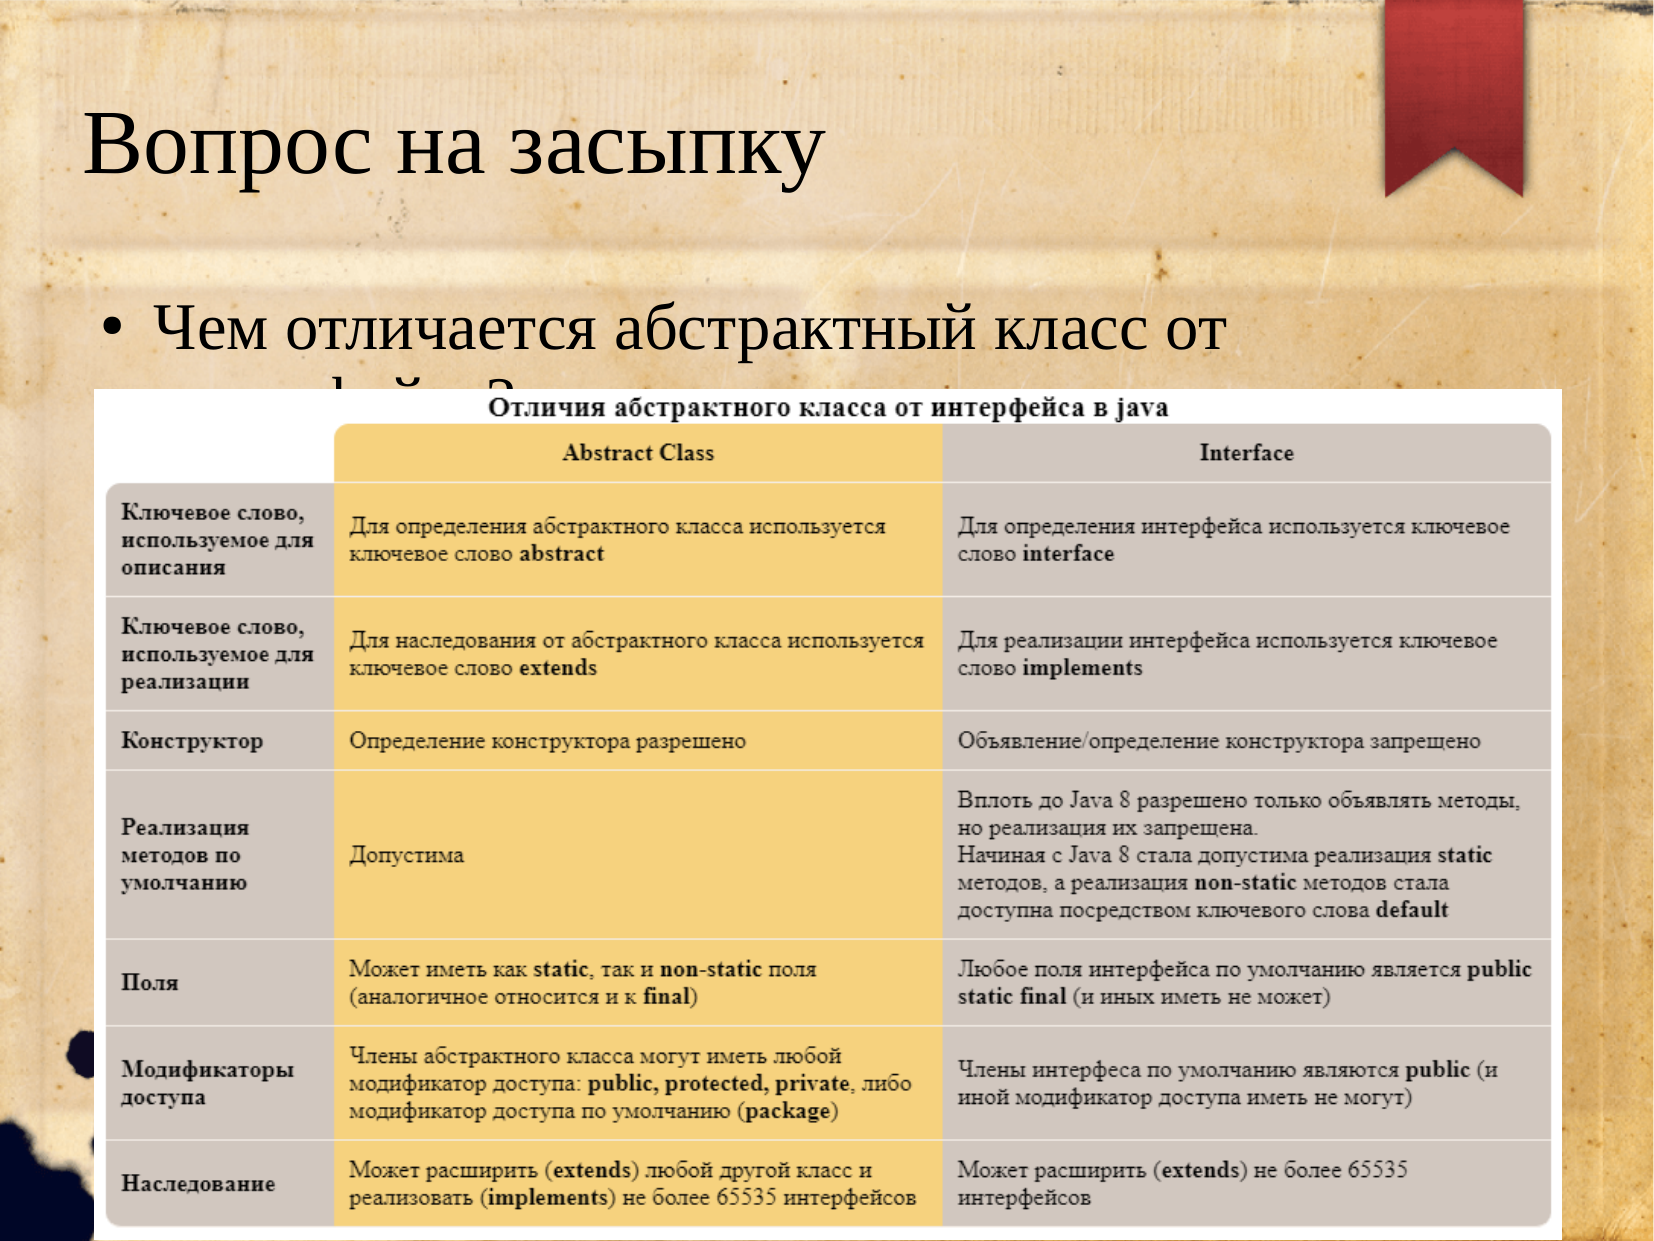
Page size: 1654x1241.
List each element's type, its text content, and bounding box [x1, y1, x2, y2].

title Вопрос на засыпку [82, 49, 1347, 237]
picture [0, 0, 1654, 1241]
list Чем отличается абстрактный класс от интерфейса? Множество ответов [82, 290, 1538, 1010]
